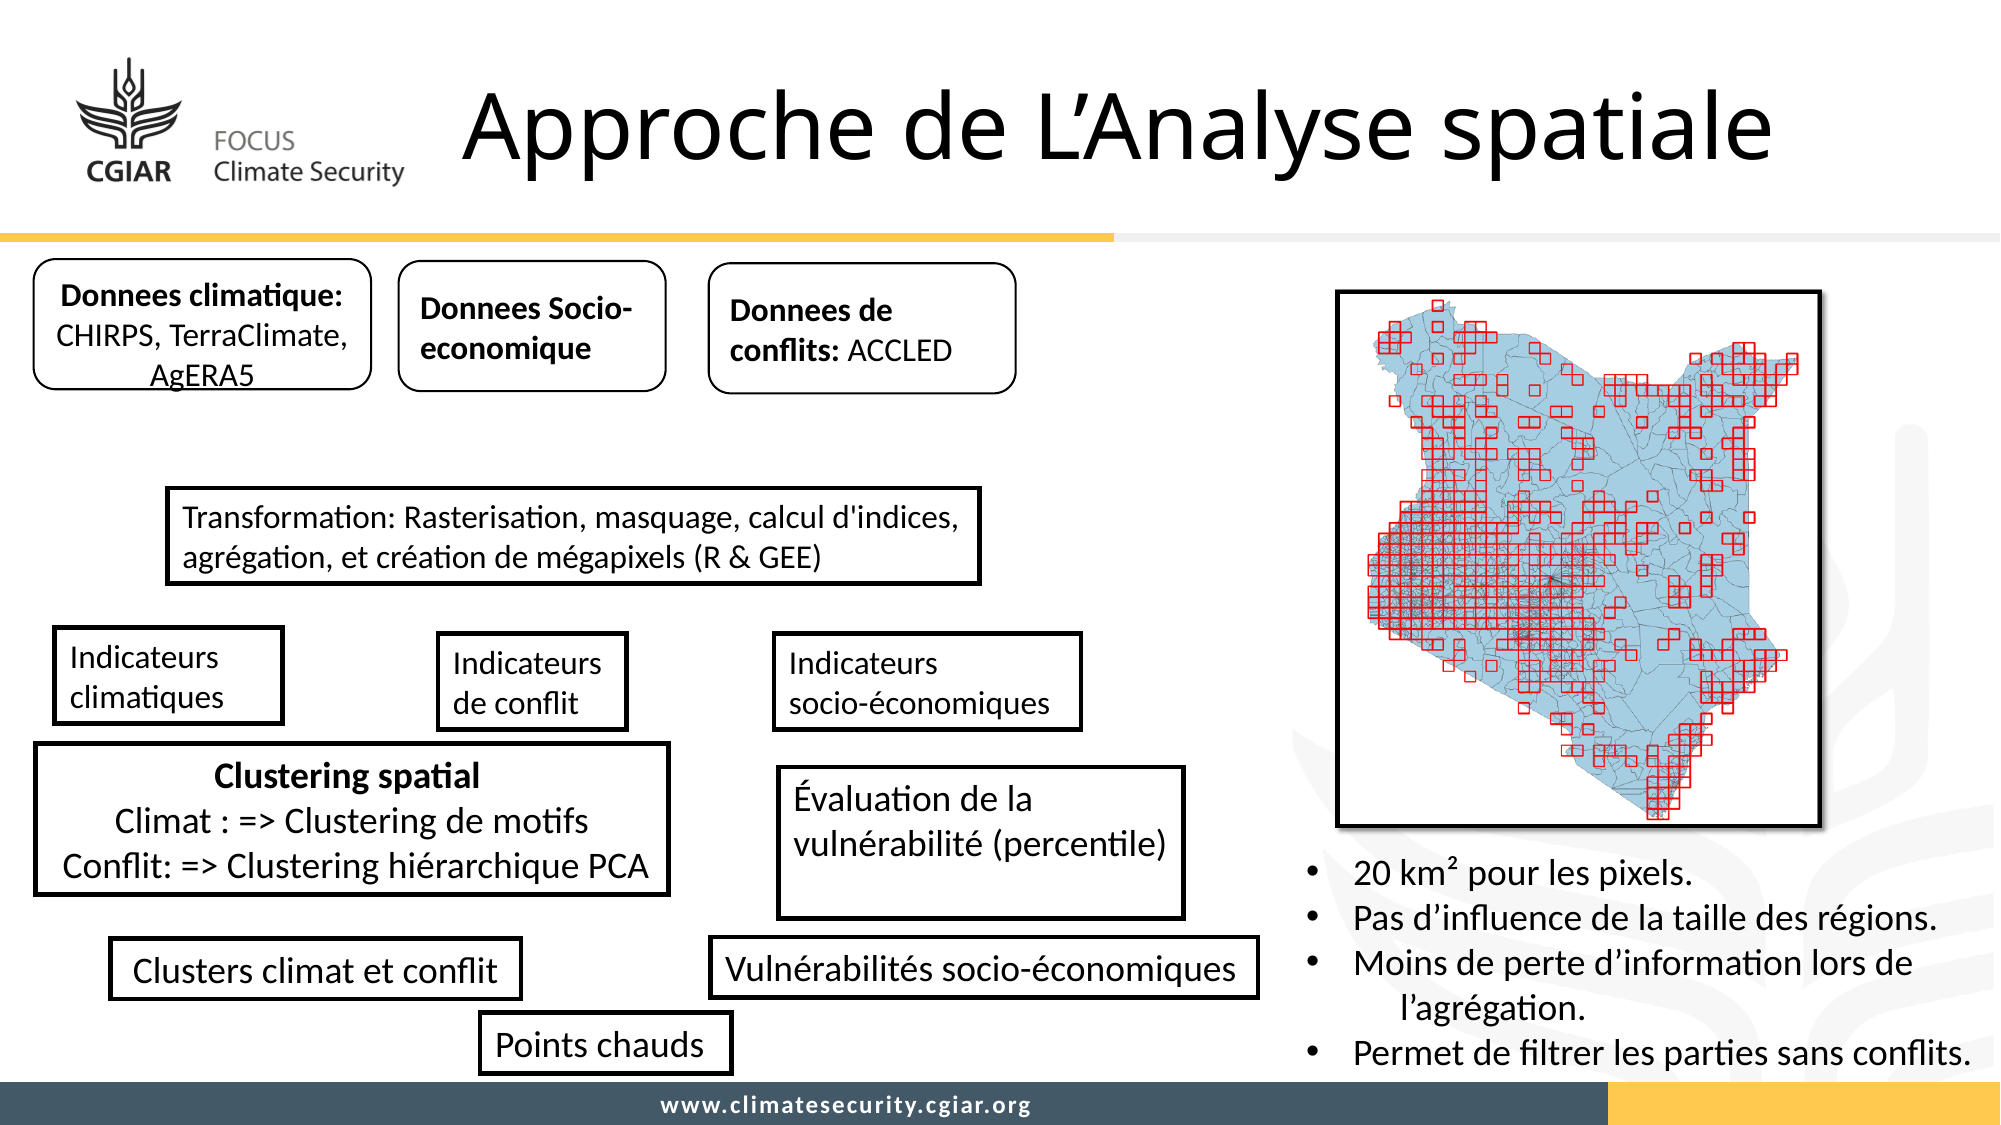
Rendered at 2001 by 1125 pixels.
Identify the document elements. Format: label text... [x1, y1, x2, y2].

text_box Indicateurs socio-économiques [774, 633, 1081, 730]
title Approche de L’Analyse spatiale [447, 42, 1863, 218]
text_box Donnees climatique: CHIRPS, TerraClimate, AgERA5 [33, 259, 372, 390]
picture [1331, 286, 1832, 838]
text_box Clusters climat et conflit [110, 938, 521, 1000]
text_box Donnees de conflits: ACCLED [708, 263, 1016, 394]
text_box Donnees Socio-economique [398, 261, 666, 392]
text_box Transformation: Rasterisation, masquage, calcul d'indices, agrégation, et création de mégapixels (R & GEE) [167, 487, 980, 584]
text_box Évaluation de la vulnérabilité (percentile) [778, 766, 1184, 919]
text_box Indicateurs climatiques [54, 627, 283, 724]
text_box Clustering spatial Climat : => Clustering de motifs Conflit: => Clustering hiérarchique PCA [35, 743, 669, 895]
text_box Indicateurs de conflit [437, 633, 627, 730]
text_box 20 km² pour les pixels. Pas d’influence de la taille des régions. Moins de perte d’information lors de l’agrégation. Permet de filtrer les parties sans conflits. [1291, 840, 2000, 1083]
text_box Points chauds [479, 1012, 732, 1074]
text_box Vulnérabilités socio-économiques [710, 936, 1258, 998]
